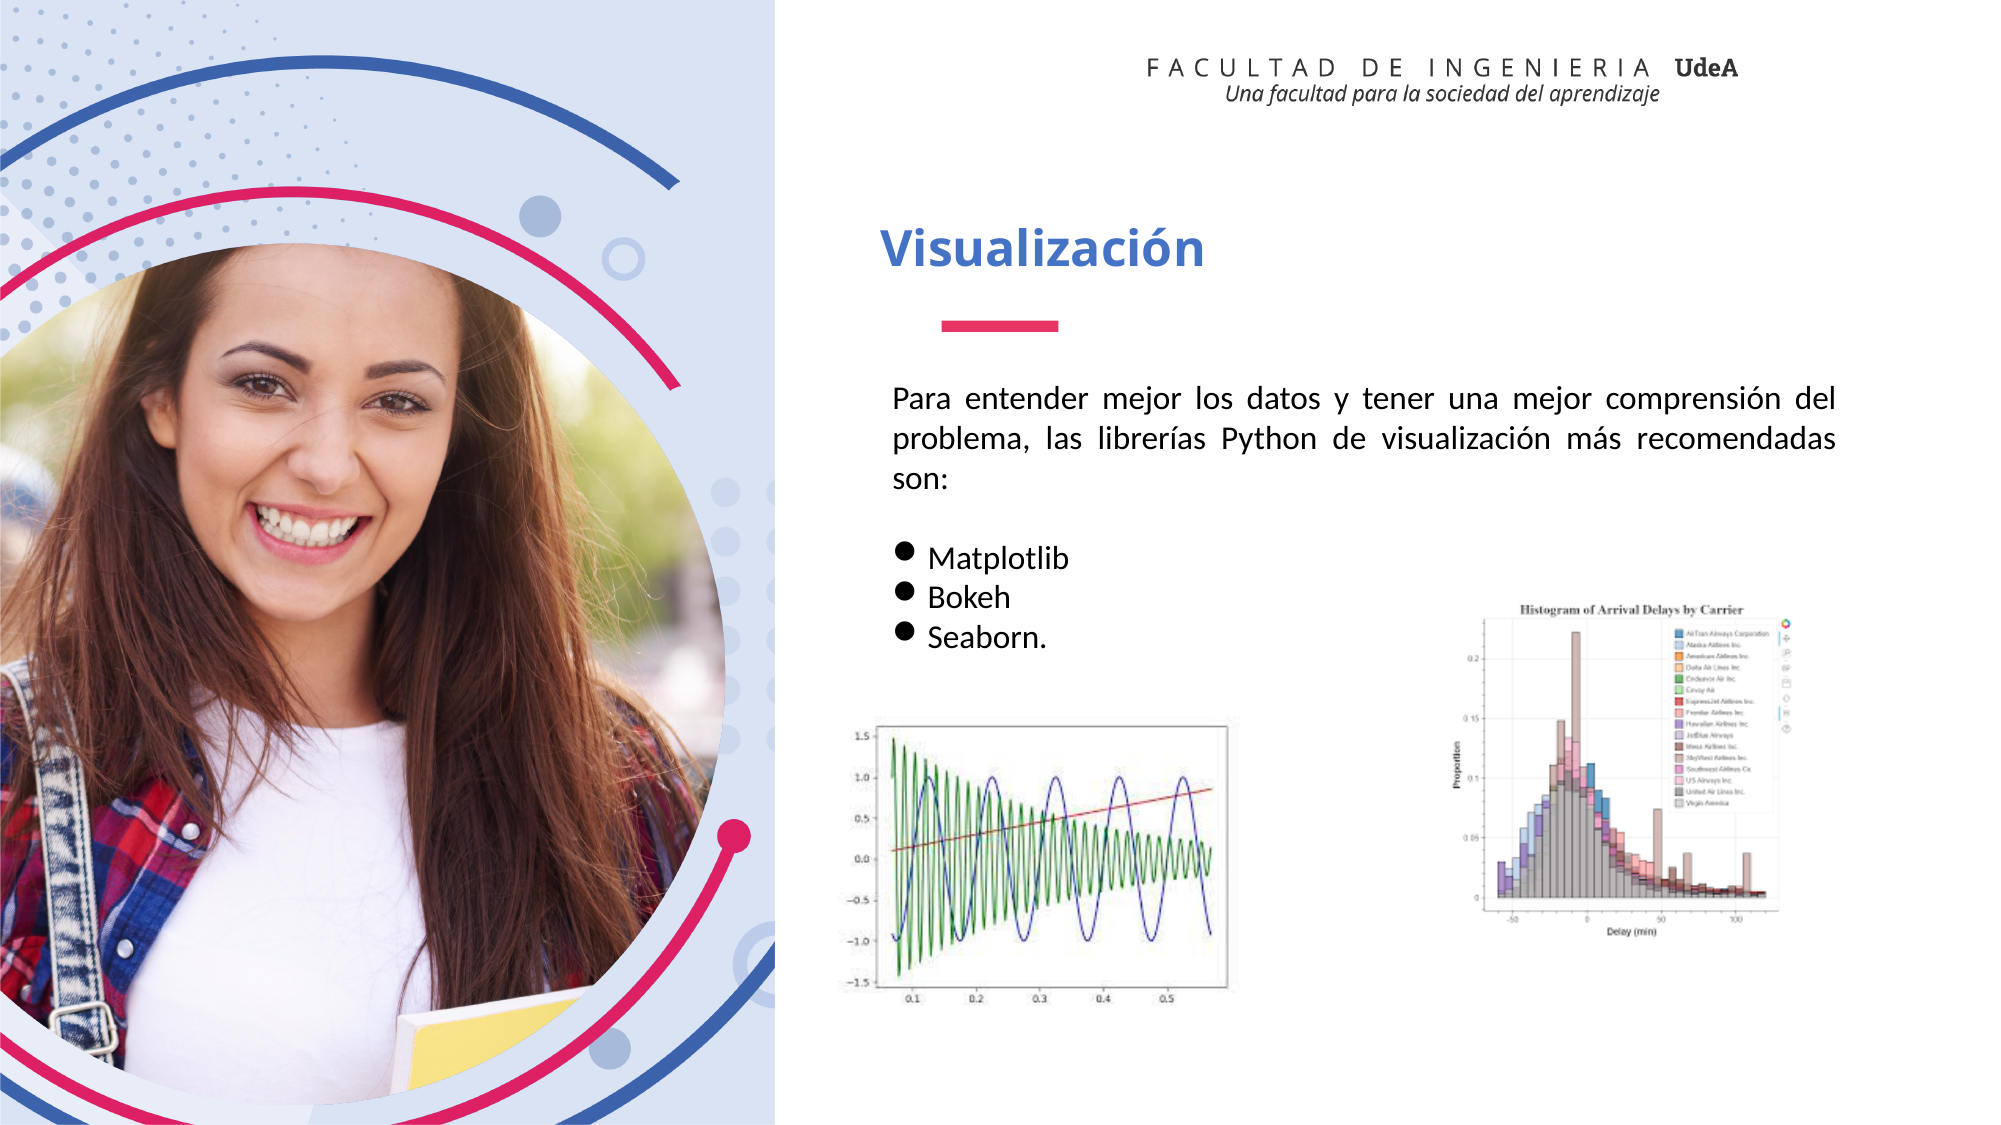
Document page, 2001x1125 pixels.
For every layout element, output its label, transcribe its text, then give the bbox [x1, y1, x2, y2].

picture [1446, 596, 1801, 946]
text_box Para entender mejor los datos y tener una mejor comprensión del problema, las librerías Python de visualización más recomendadas son: Matplotlib Bokeh Seaborn. [877, 368, 1853, 664]
picture [838, 704, 1246, 1009]
picture [1148, 57, 1738, 106]
text_box Visualización [865, 195, 1762, 306]
picture [0, 0, 775, 1125]
